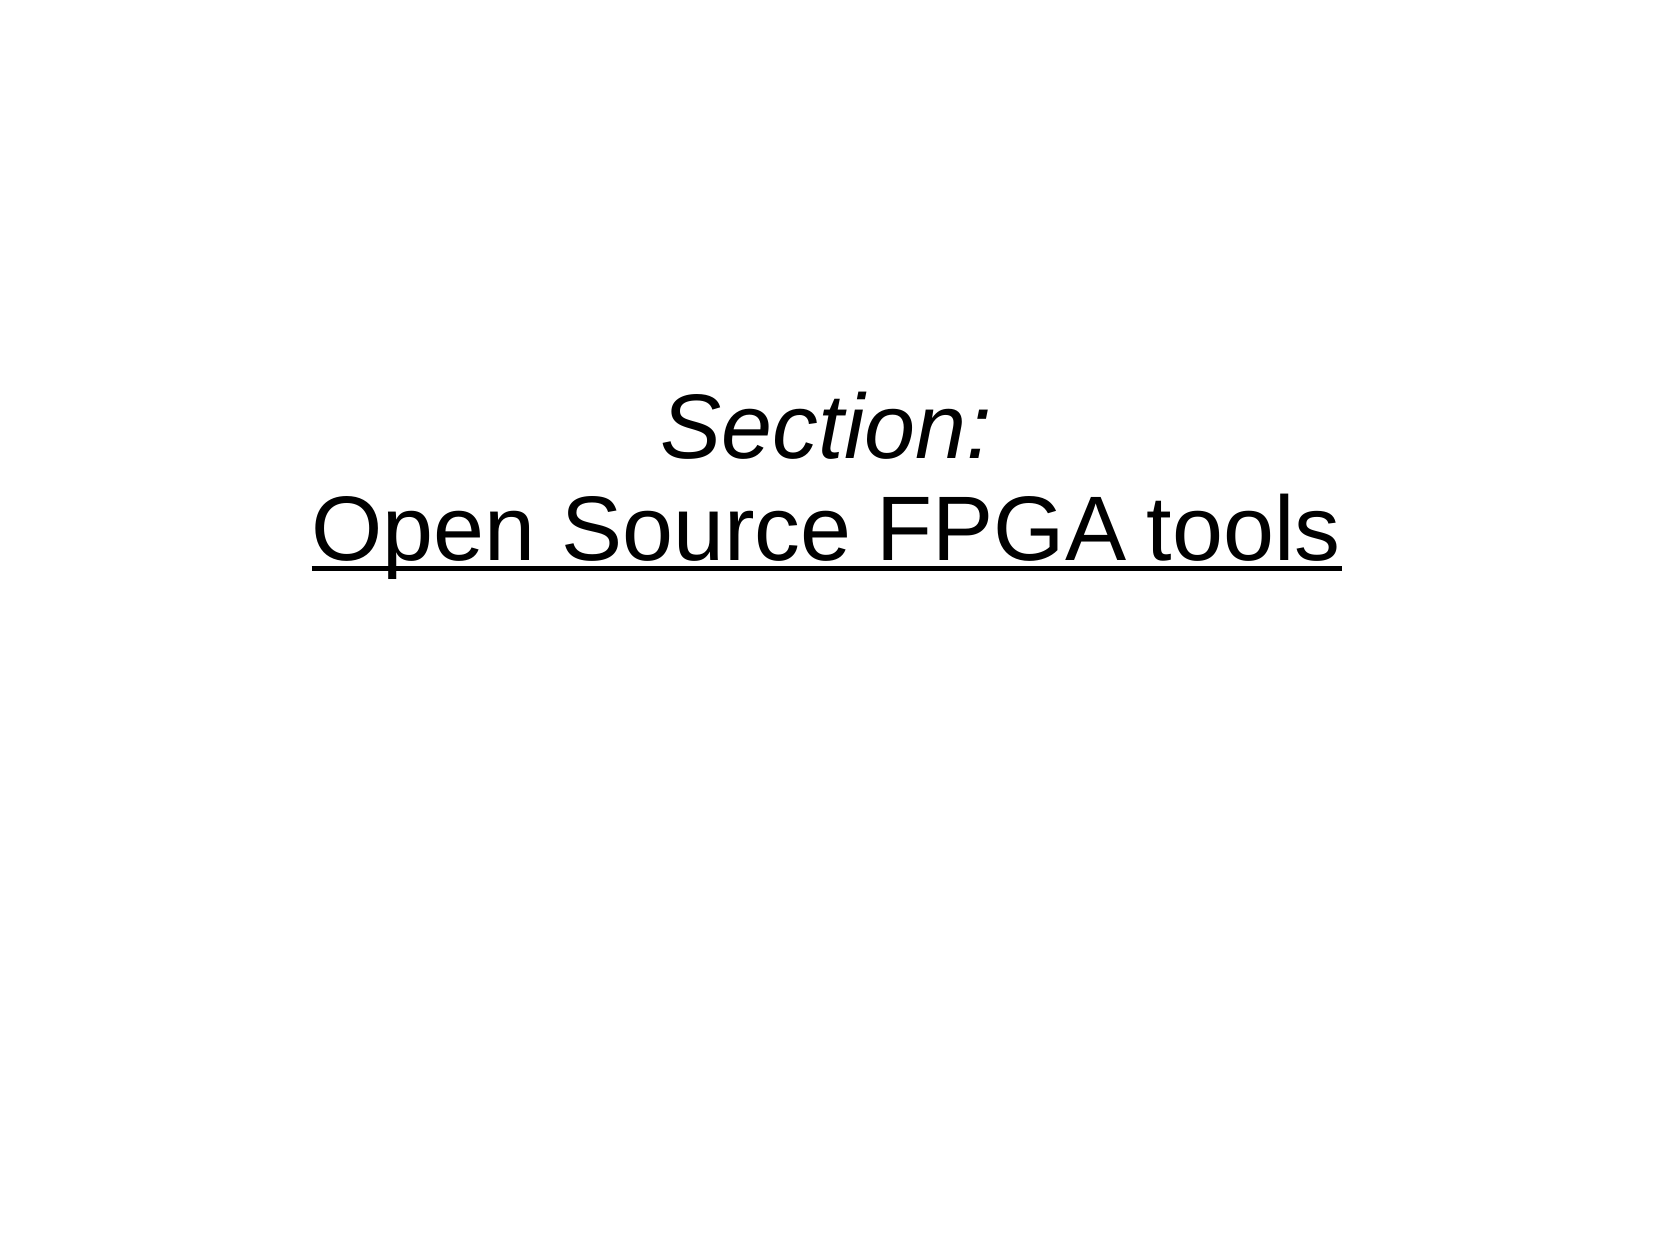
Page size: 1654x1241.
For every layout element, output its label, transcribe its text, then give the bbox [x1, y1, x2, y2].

title Section: Open Source FPGA tools [82, 323, 1571, 632]
